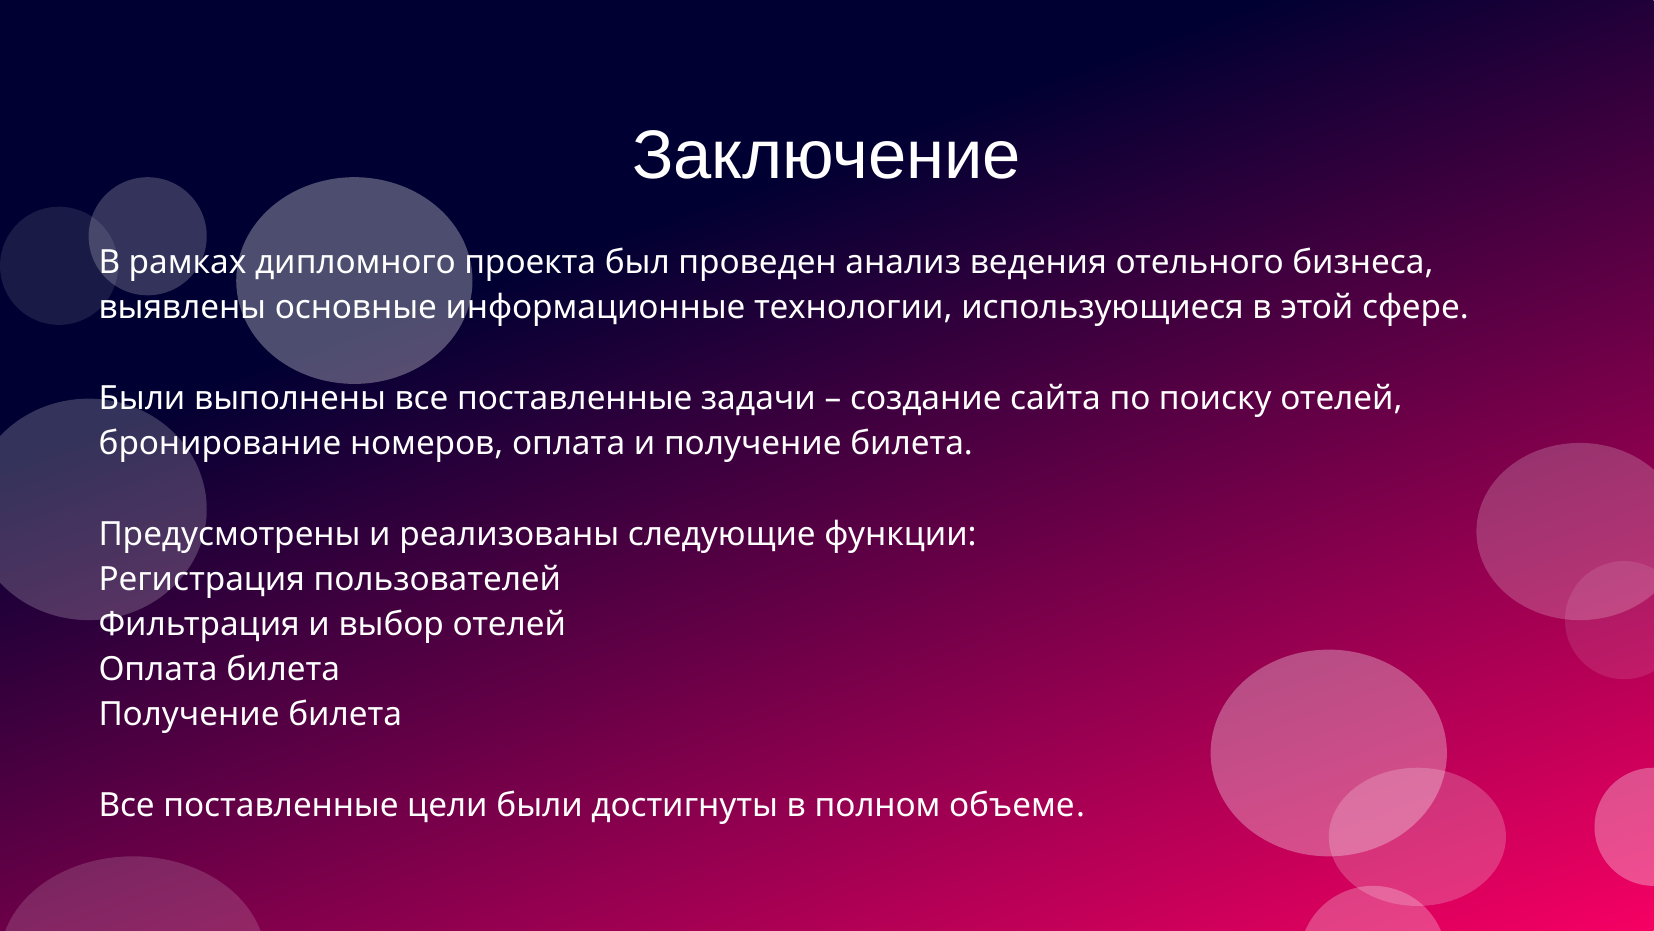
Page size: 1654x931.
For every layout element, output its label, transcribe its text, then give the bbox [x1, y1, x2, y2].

subtitle В рамках дипломного проекта был проведен анализ ведения отельного бизнеса, выявлены основные информационные технологии, использующиеся в этой сфере. Были выполнены все поставленные задачи – создание сайта по поиску отелей, бронирование номеров, оплата и получение билета. Предусмотрены и реализованы следующие функции: Регистрация пользователей Фильтрация и выбор отелей Оплата билета Получение билета Все поставленные цели были достигнуты в полном объеме. [98, 281, 1576, 783]
title Заключение [88, 73, 1565, 237]
